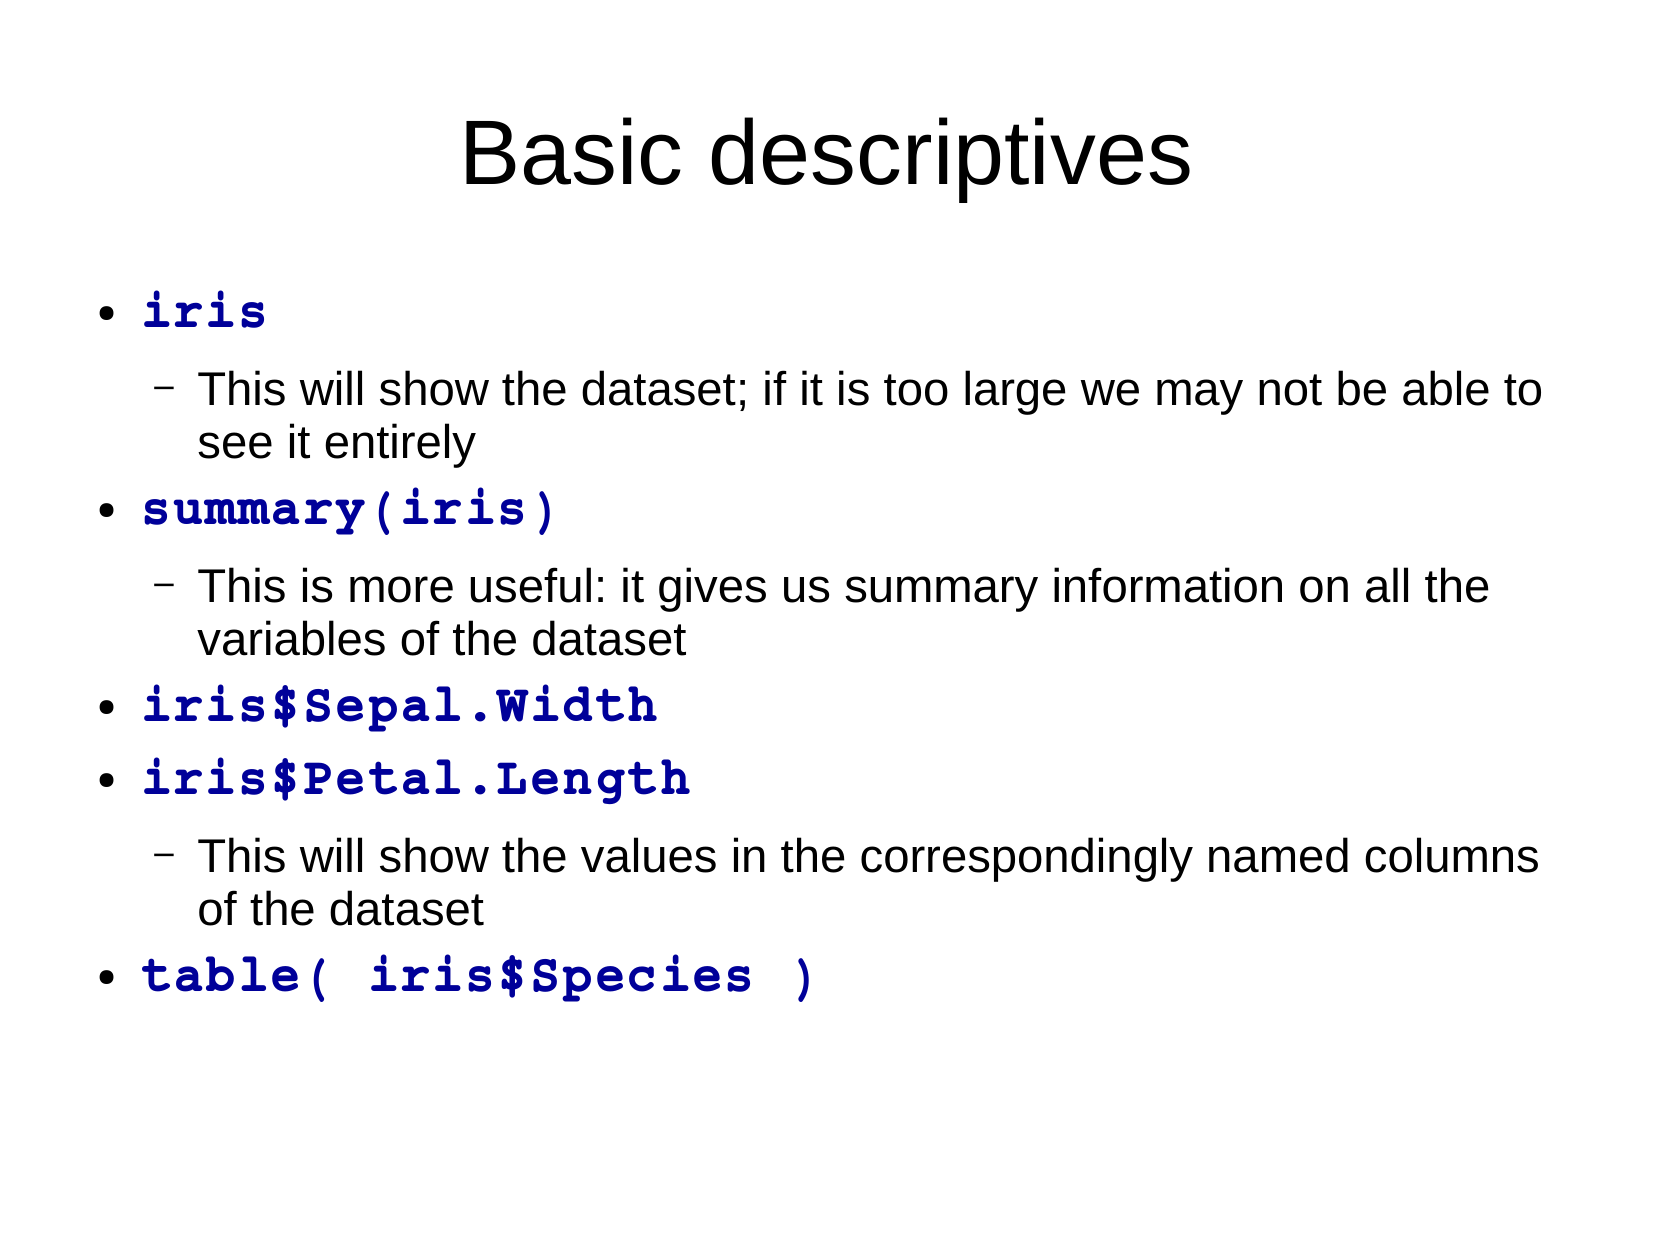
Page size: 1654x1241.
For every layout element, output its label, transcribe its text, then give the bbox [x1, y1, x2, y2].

list iris This will show the dataset; if it is too large we may not be able to see it entirely summary(iris) This is more useful: it gives us summary information on all the variables of the dataset iris$Sepal.Width iris$Petal.Length This will show the values in the correspondingly named columns of the dataset table( iris$Species ) [82, 290, 1571, 1010]
title Basic descriptives [82, 49, 1571, 257]
